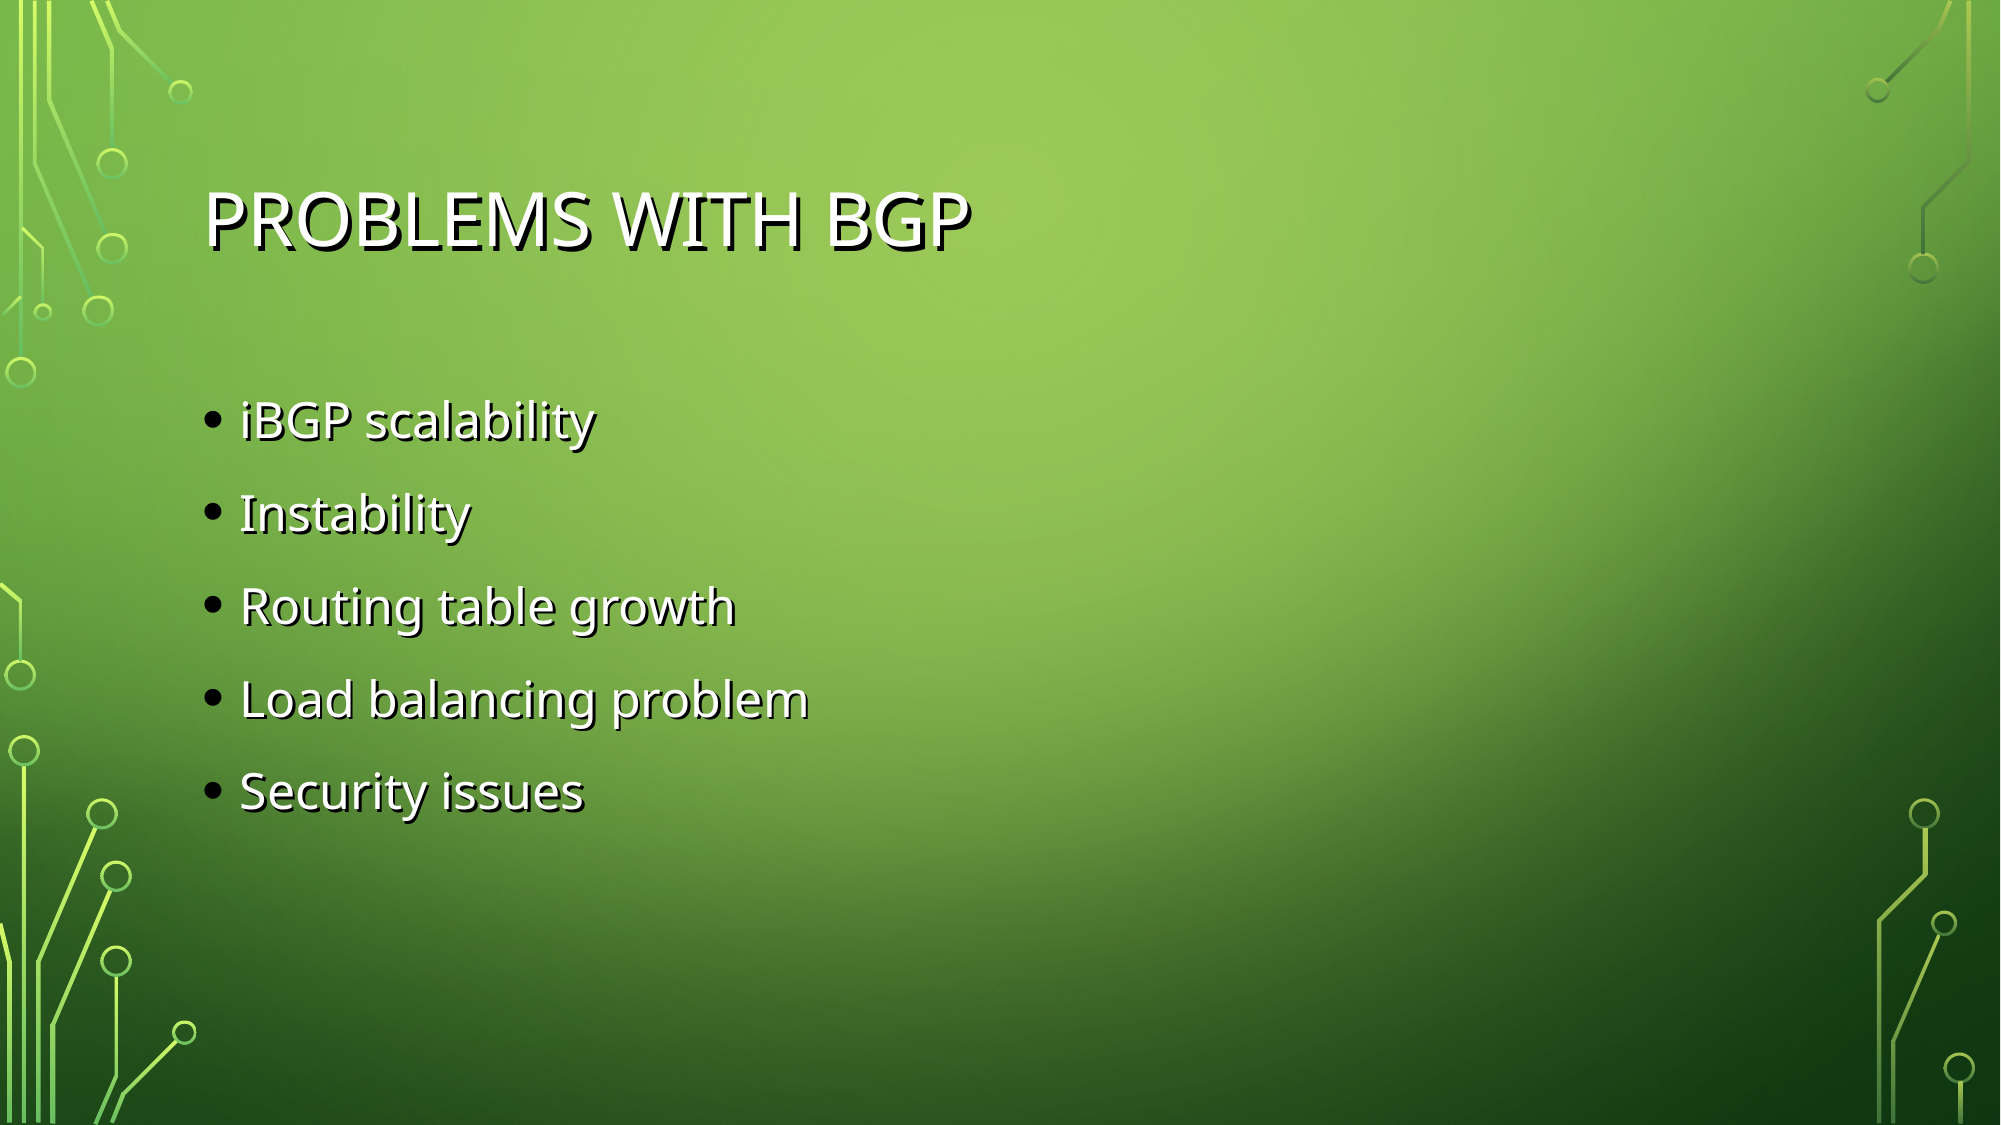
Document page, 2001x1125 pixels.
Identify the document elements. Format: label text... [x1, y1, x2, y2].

list iBGP scalability Instability Routing table growth Load balancing problem Security issues [187, 369, 1813, 951]
title Problems with bgp [187, 101, 1813, 344]
